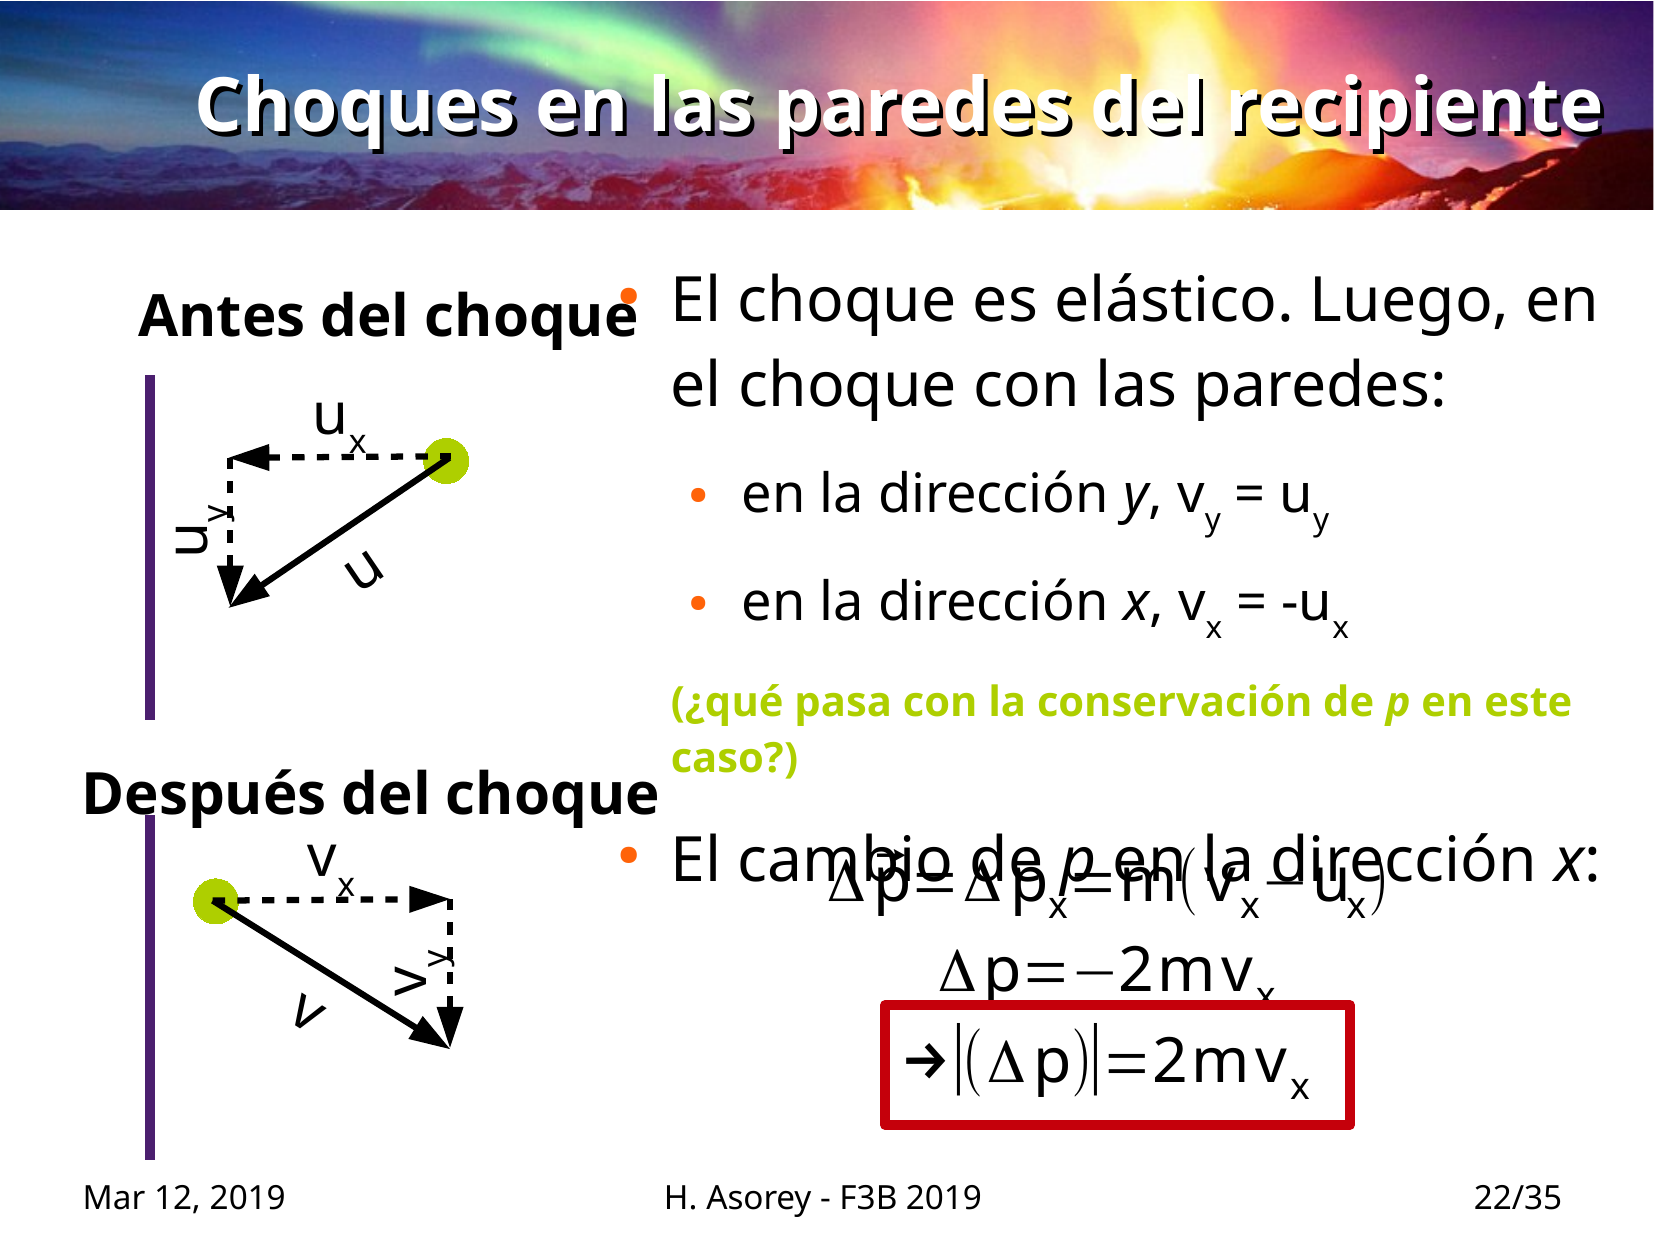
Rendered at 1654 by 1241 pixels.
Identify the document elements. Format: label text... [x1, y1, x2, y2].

chart [890, 1010, 1345, 1109]
text_box [423, 438, 469, 484]
text_box Antes del choque [123, 267, 588, 354]
text_box Después del choque [66, 744, 604, 831]
picture [0, 1, 1654, 210]
chart [819, 840, 1396, 1109]
text_box [193, 878, 239, 924]
title Choques en las paredes del recipiente [45, 15, 1606, 191]
list El choque es elástico. Luego, en el choque con las paredes: en la dirección y, vy = uy en la dirección x, vx = -ux (¿qué pasa con la conservación de p en este caso?) El cambio de p en la dirección x: [600, 255, 1606, 1156]
